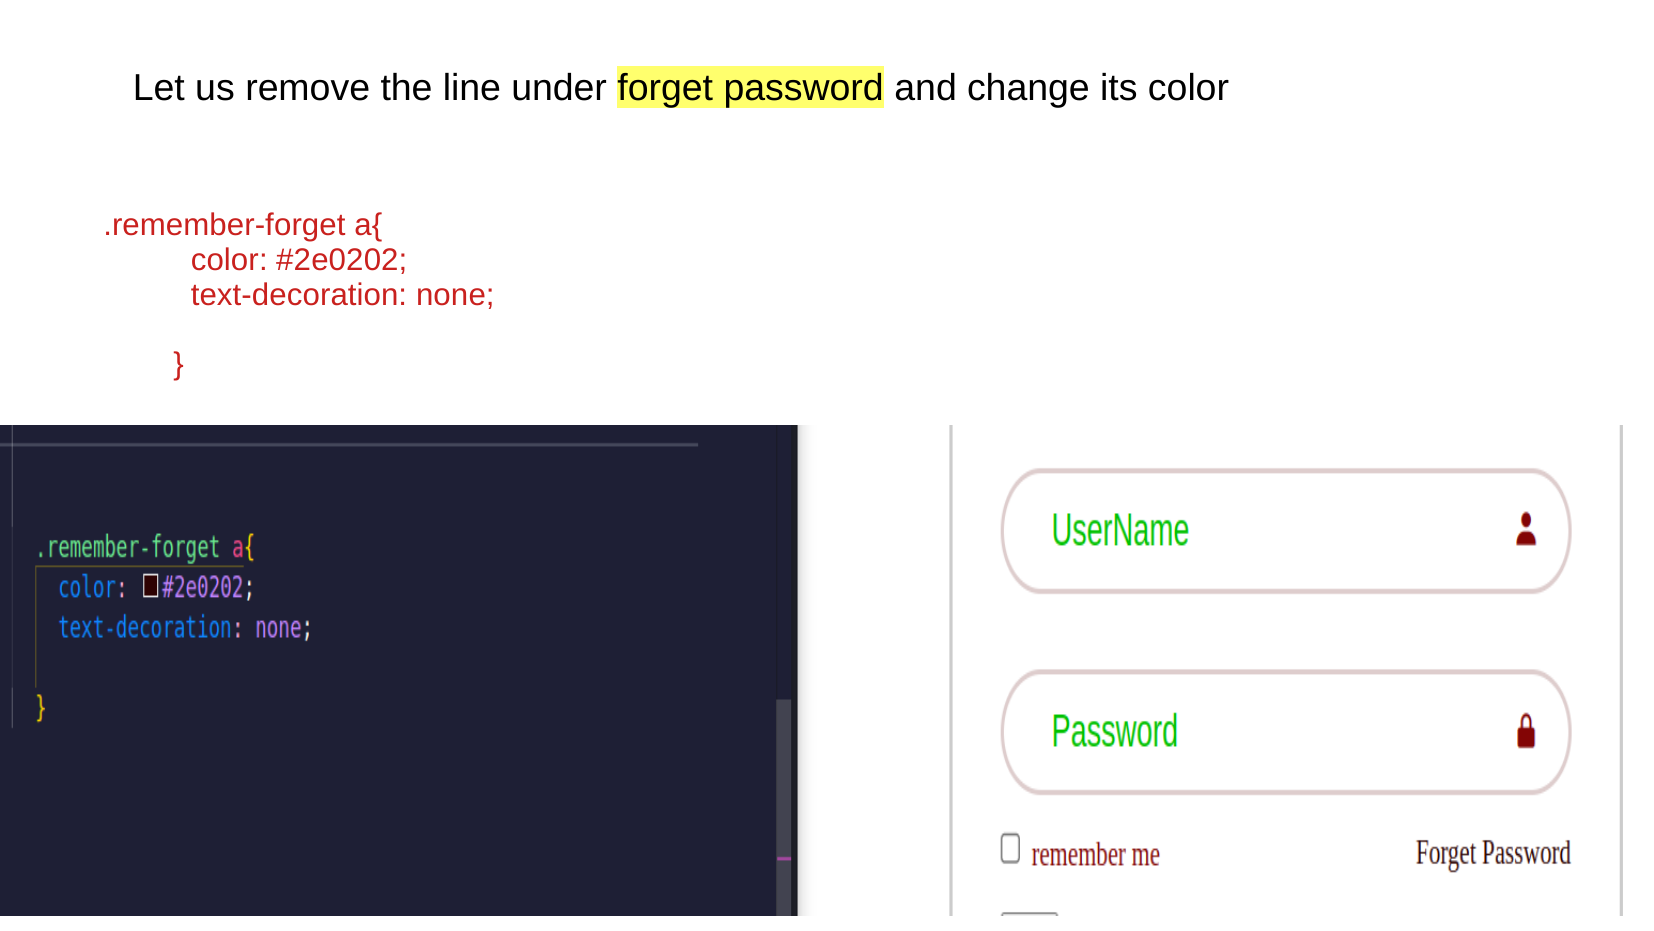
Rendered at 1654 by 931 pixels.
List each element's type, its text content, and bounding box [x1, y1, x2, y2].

picture [0, 425, 1654, 916]
text_box Let us remove the line under forget password and change its color [118, 59, 1255, 116]
text_box .remember-forget a{ color: #2e0202; text-decoration: none; } [88, 199, 511, 389]
